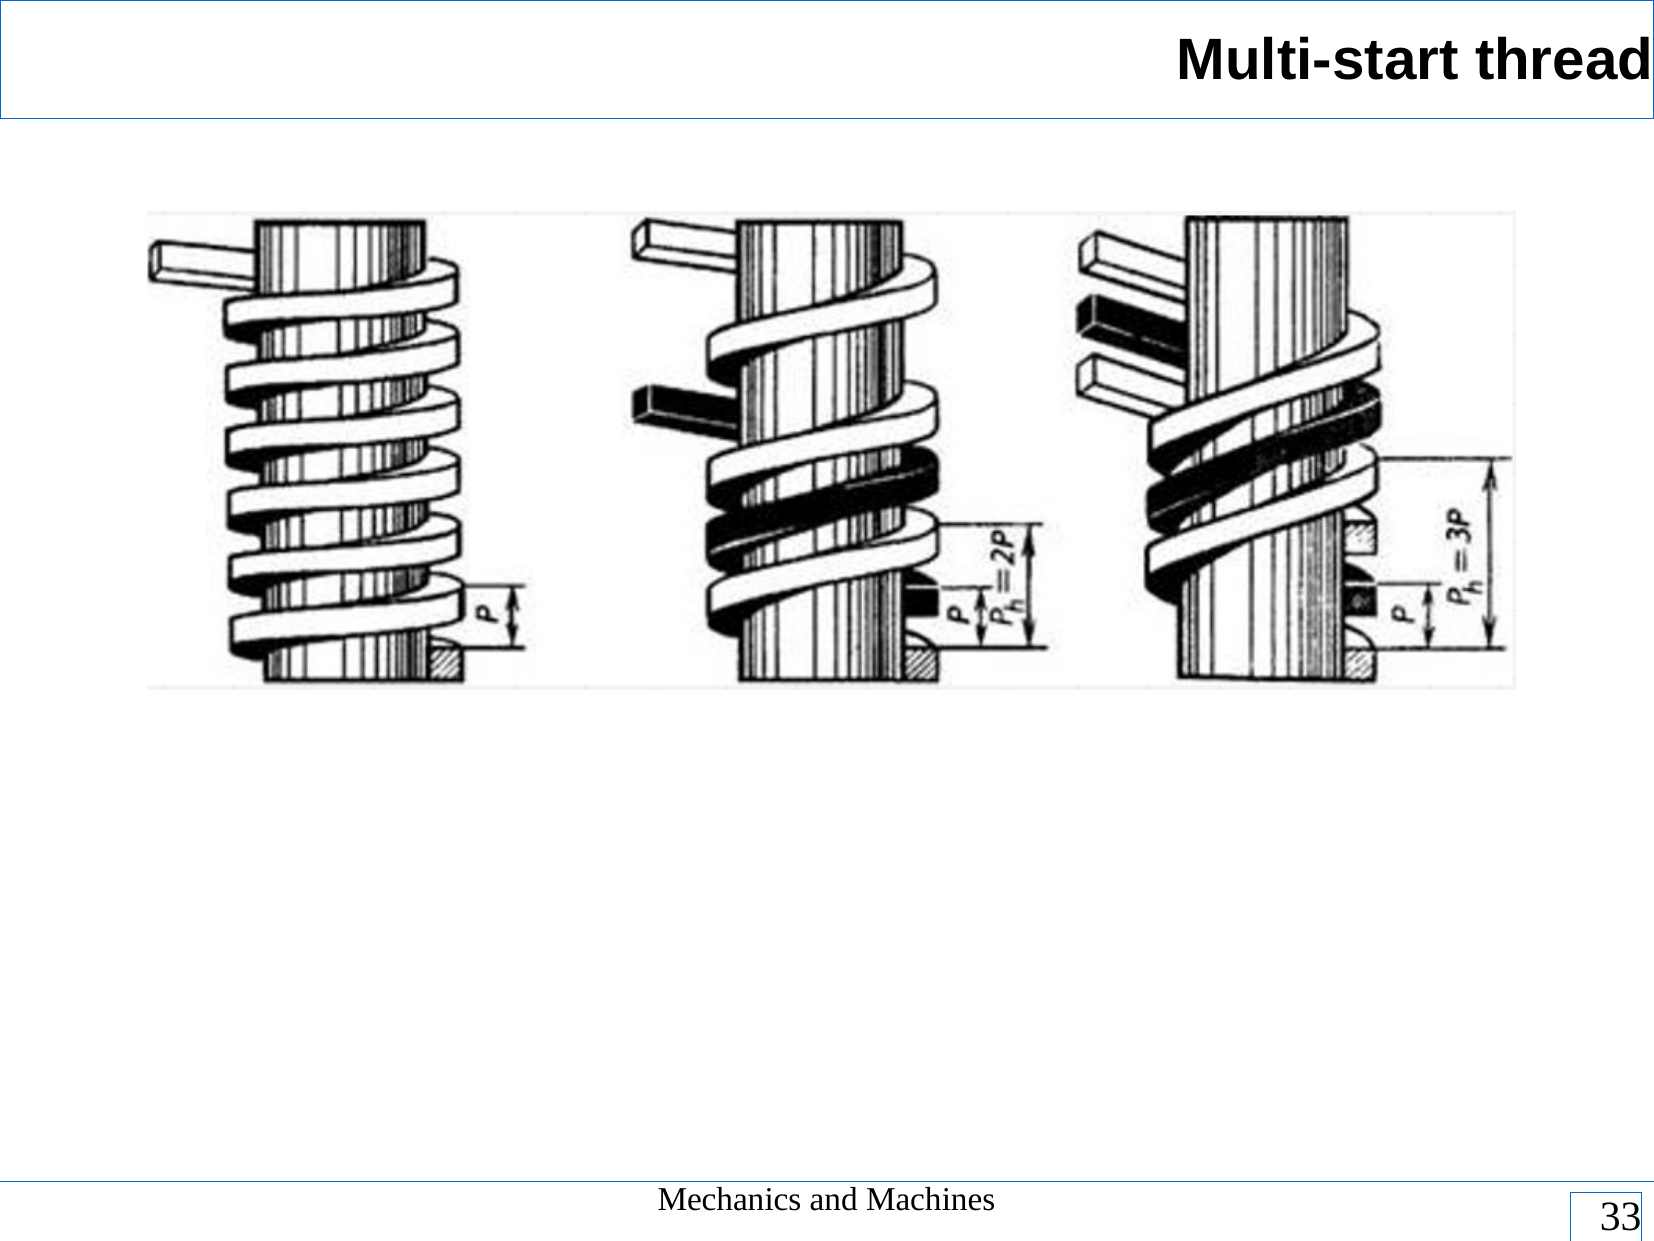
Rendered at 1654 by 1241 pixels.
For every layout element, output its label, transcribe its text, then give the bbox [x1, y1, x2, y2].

title Multi-start thread [0, 0, 1654, 119]
picture [147, 211, 1516, 691]
